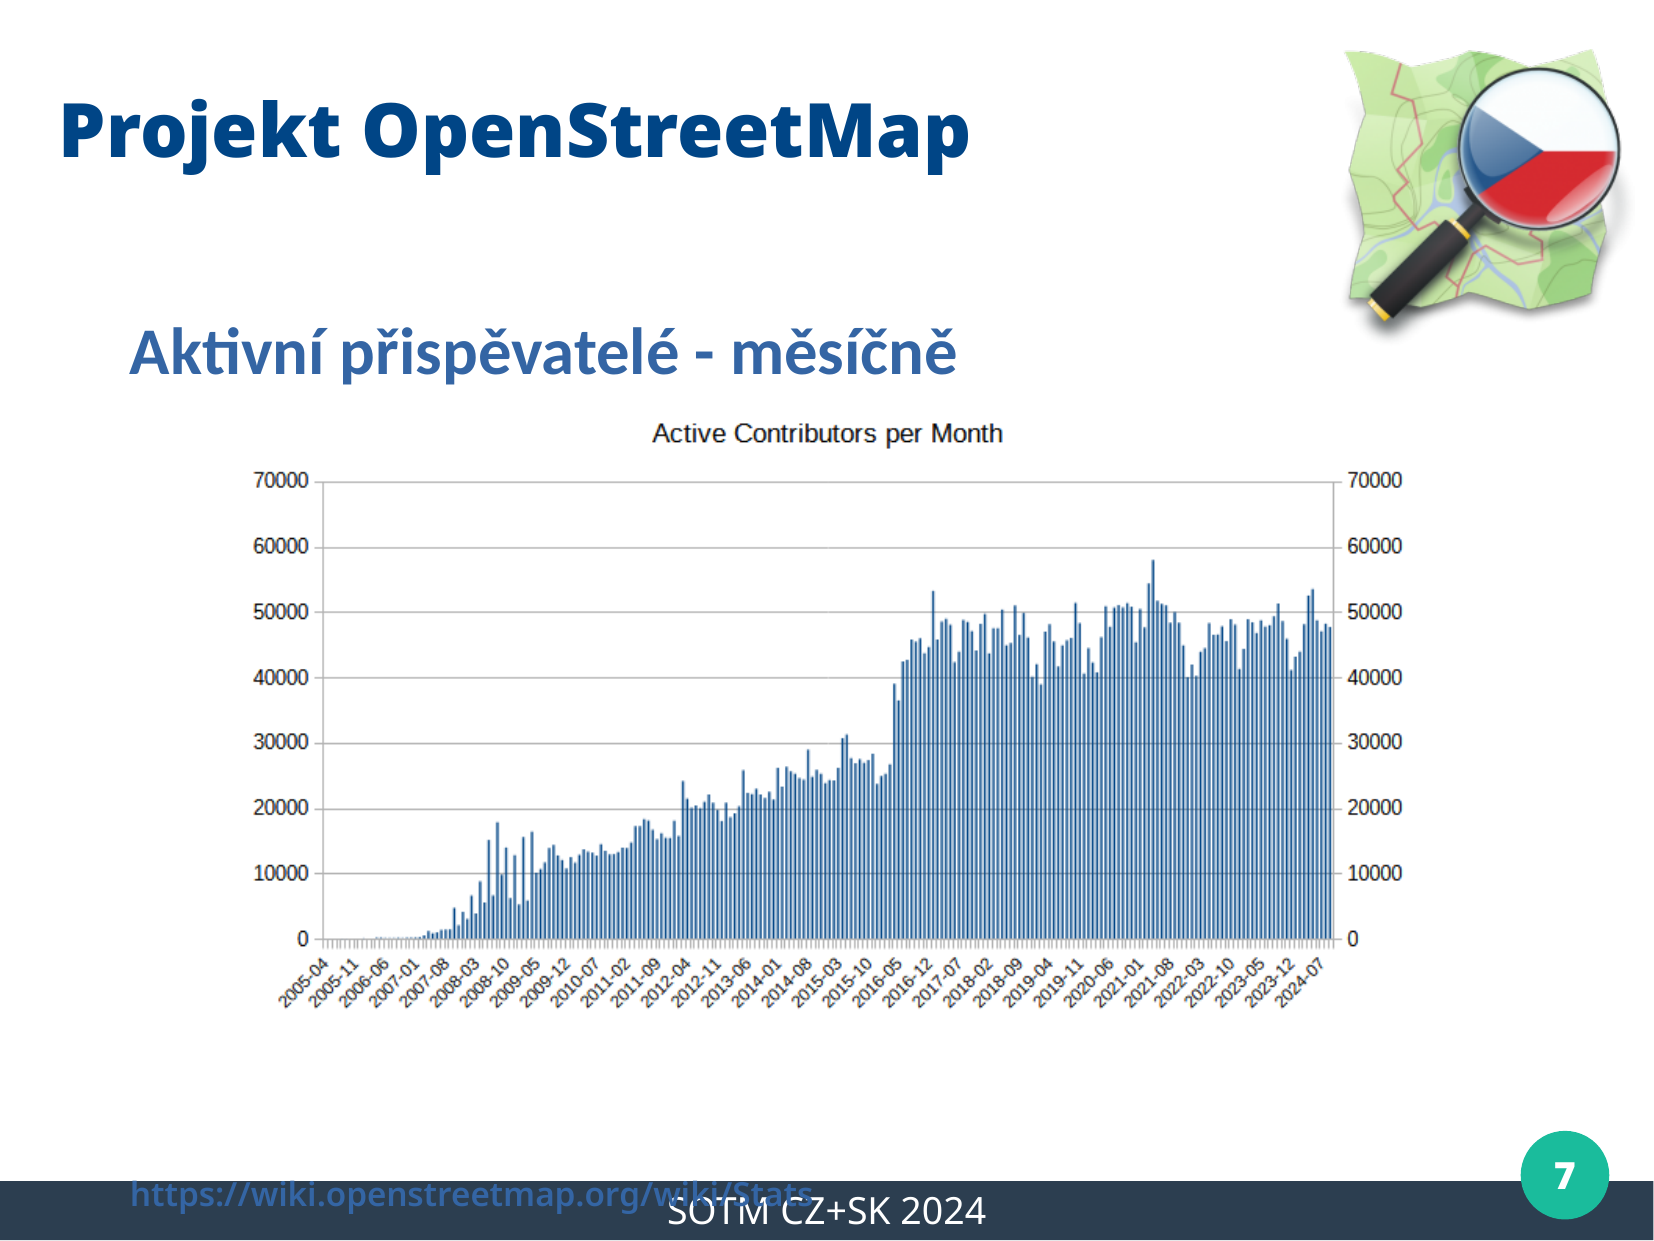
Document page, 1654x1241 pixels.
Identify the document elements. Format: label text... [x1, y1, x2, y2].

title Projekt OpenStreetMap [59, 49, 1347, 207]
picture [1334, 49, 1635, 350]
list Aktivní přispěvatelé - měsíčně https://wiki.openstreetmap.org/wiki/Stats [59, 324, 1595, 1152]
picture [235, 405, 1419, 1028]
